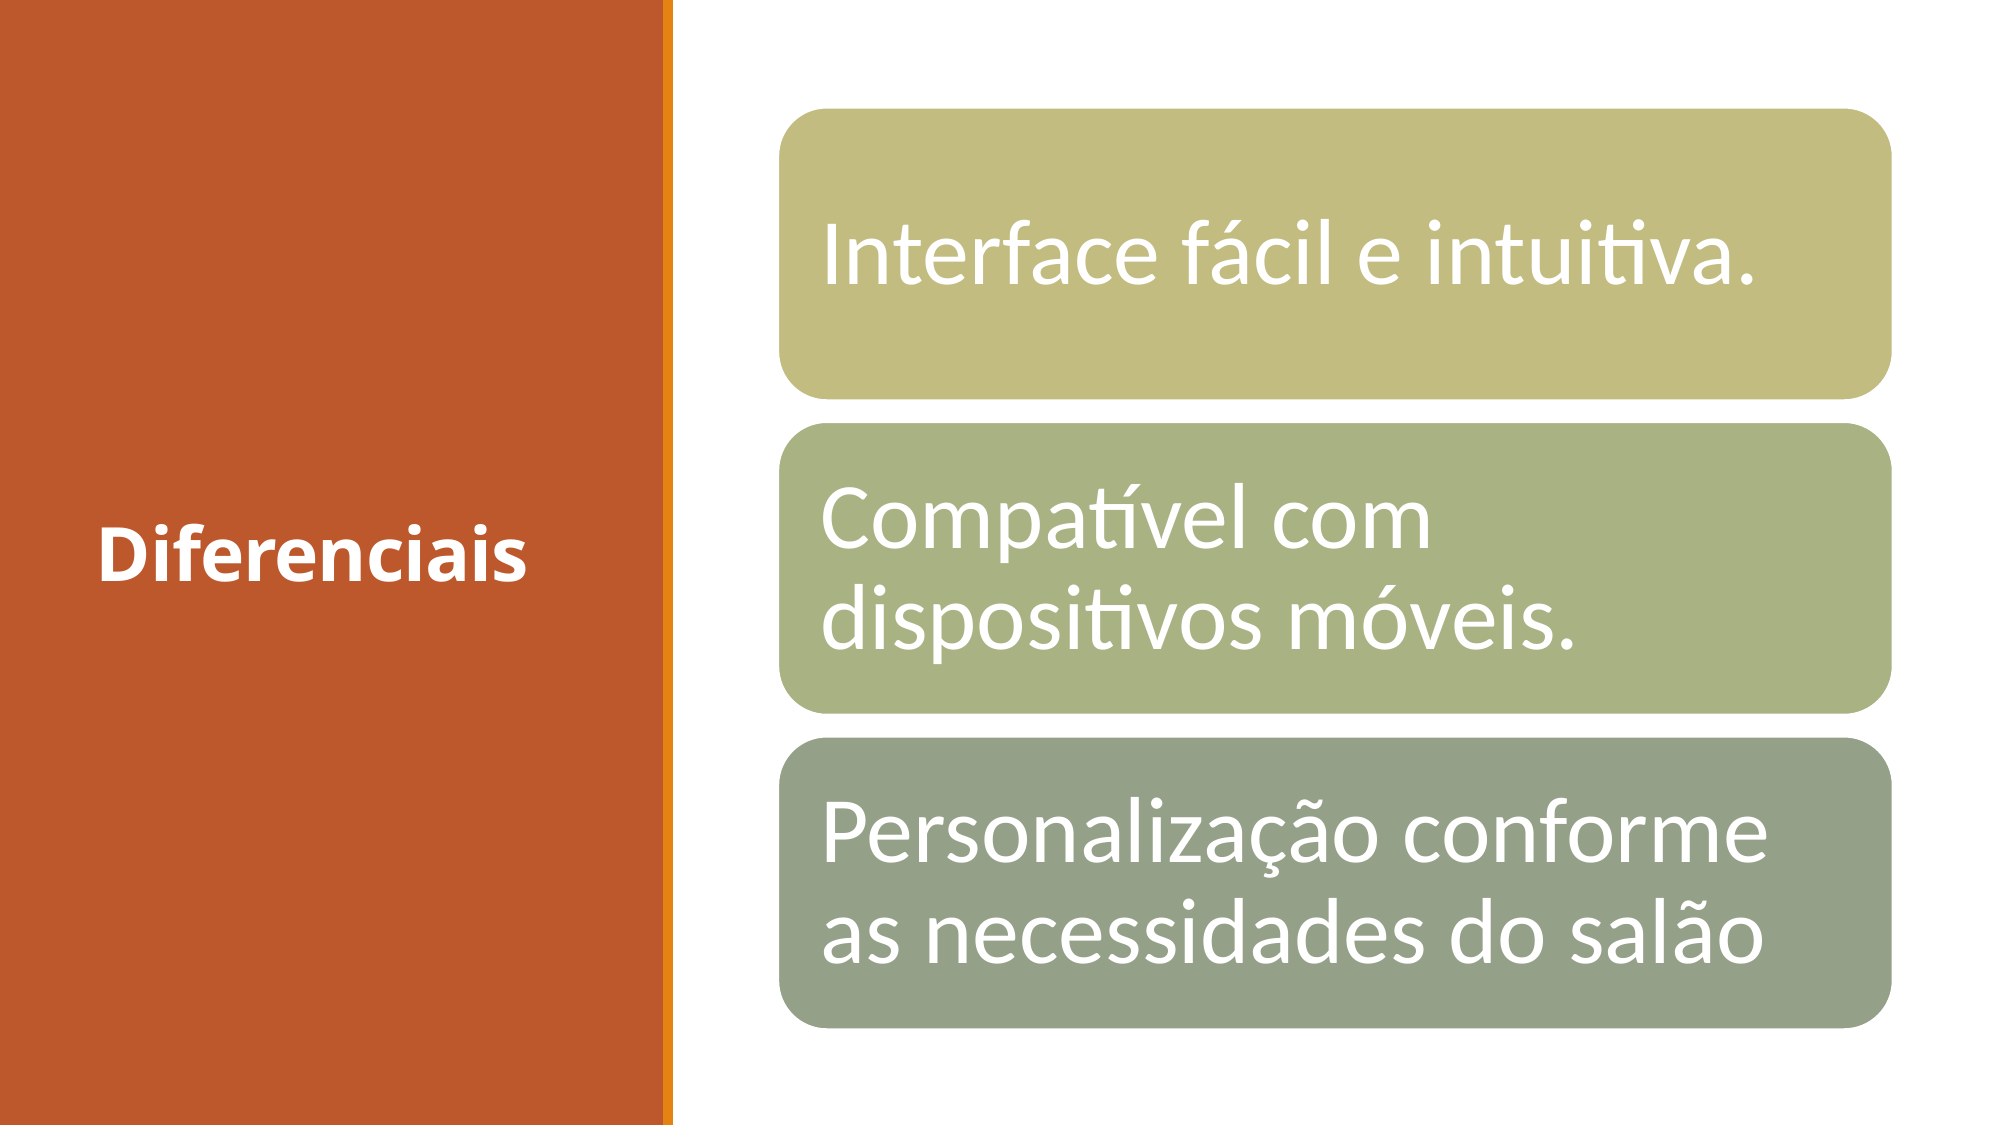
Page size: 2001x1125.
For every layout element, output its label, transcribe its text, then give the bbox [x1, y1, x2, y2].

text_box Interface fácil e intuitiva. [777, 107, 1894, 401]
text_box Compatível com dispositivos móveis. [777, 421, 1894, 716]
title Diferenciais [80, 84, 587, 1032]
text_box [0, 0, 1999, 1125]
text_box Personalização conforme as necessidades do salão [777, 736, 1894, 1030]
